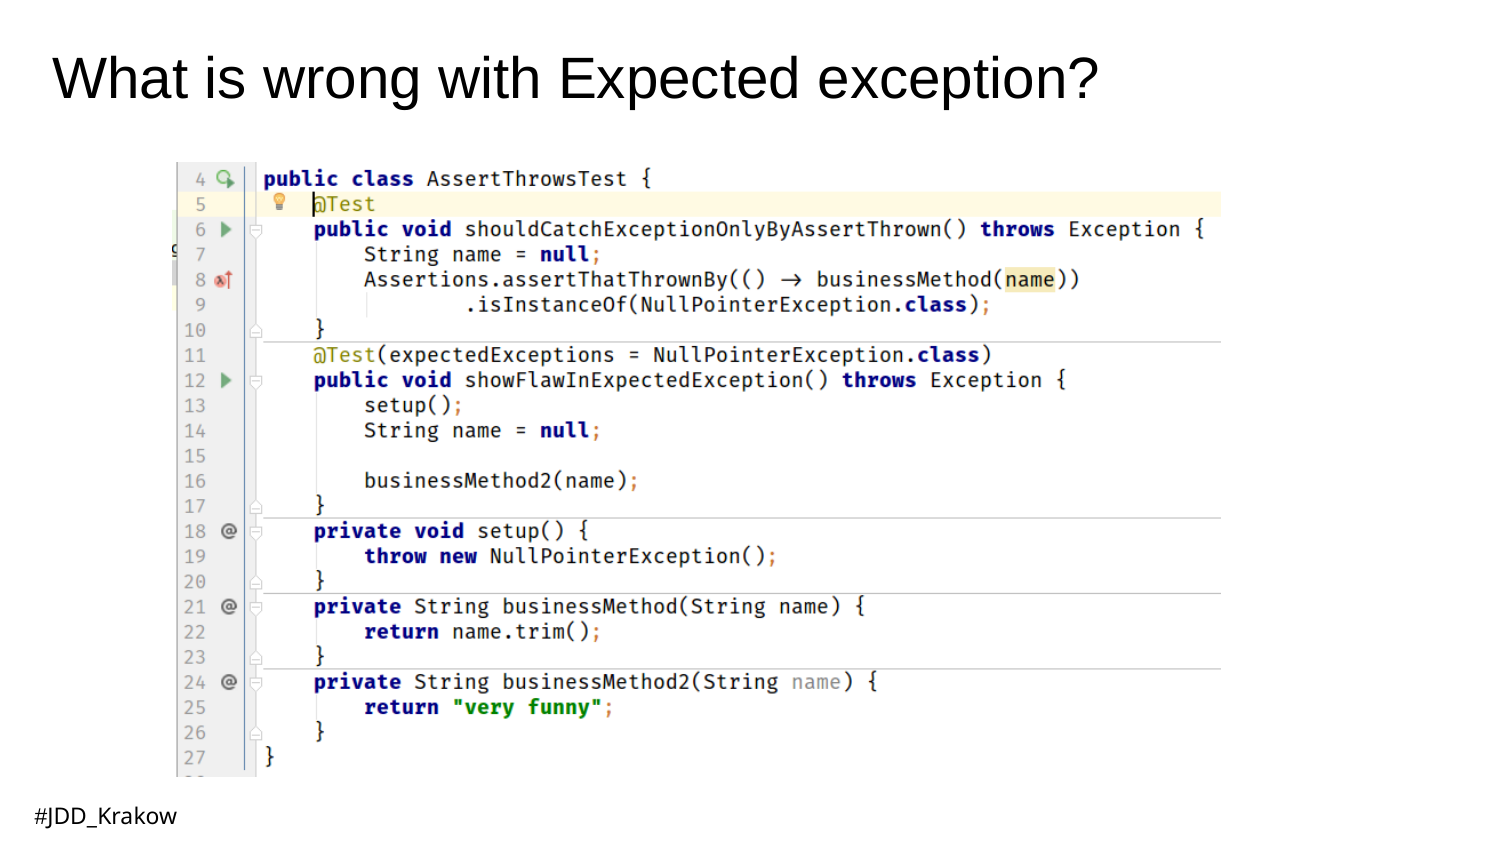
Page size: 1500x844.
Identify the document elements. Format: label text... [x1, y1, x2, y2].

title What is wrong with Expected exception? [37, 24, 1436, 119]
text_box #JDD_Krakow [0, 786, 247, 844]
picture [172, 162, 1221, 777]
